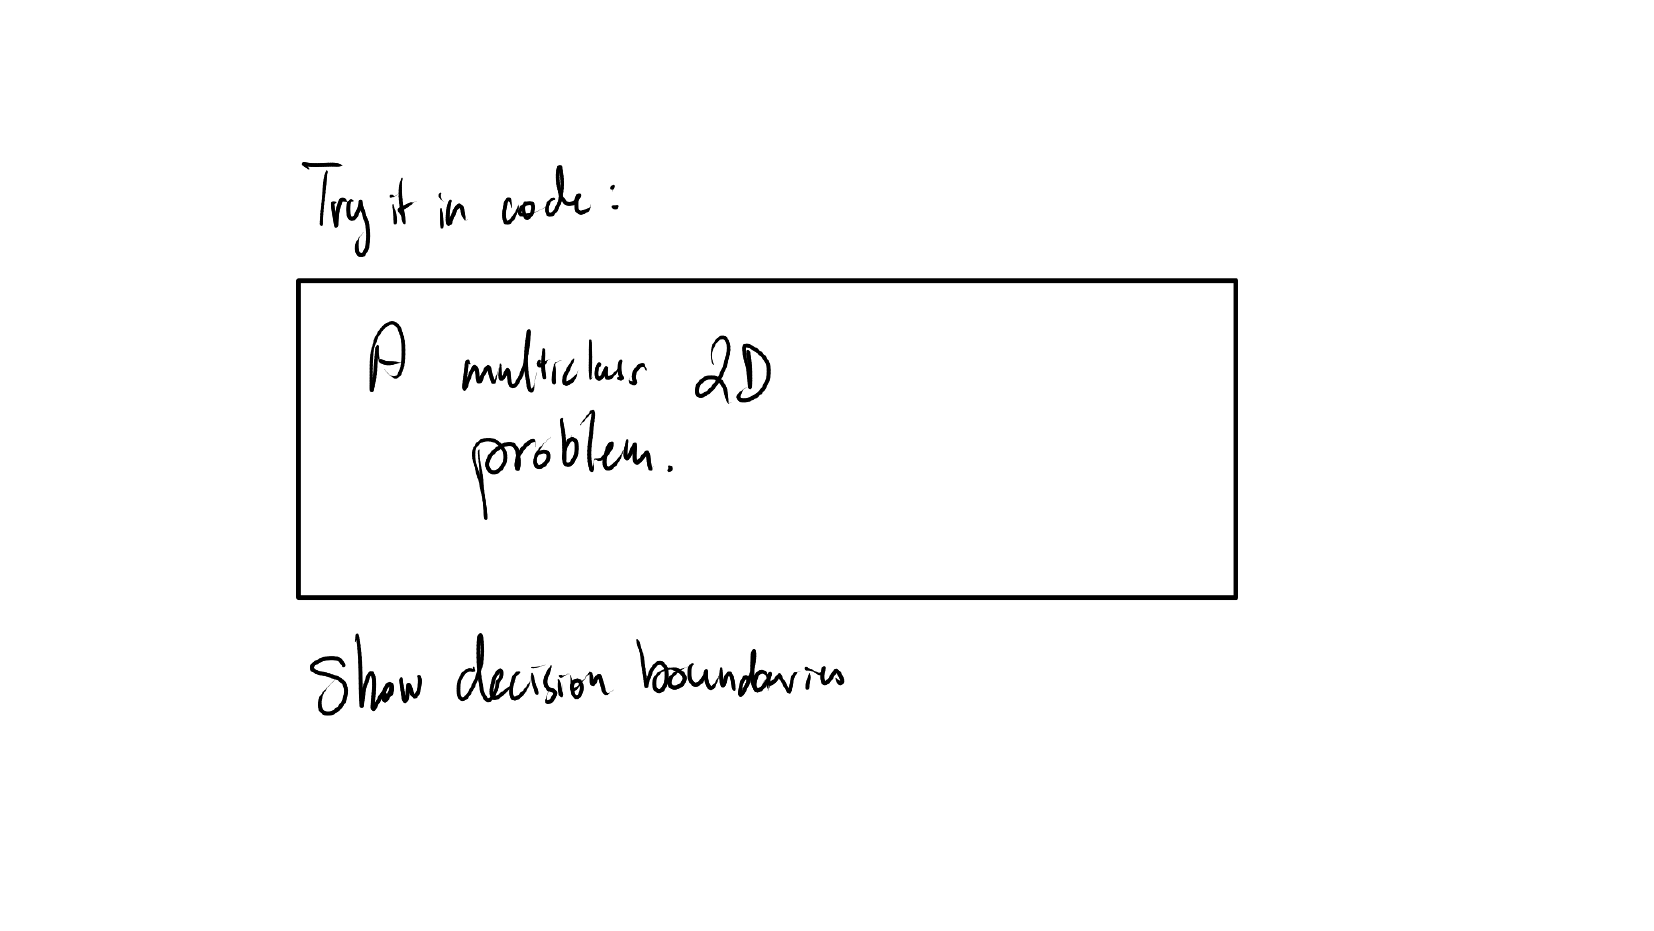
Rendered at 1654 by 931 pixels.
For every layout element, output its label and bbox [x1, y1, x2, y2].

picture [256, 122, 1277, 755]
